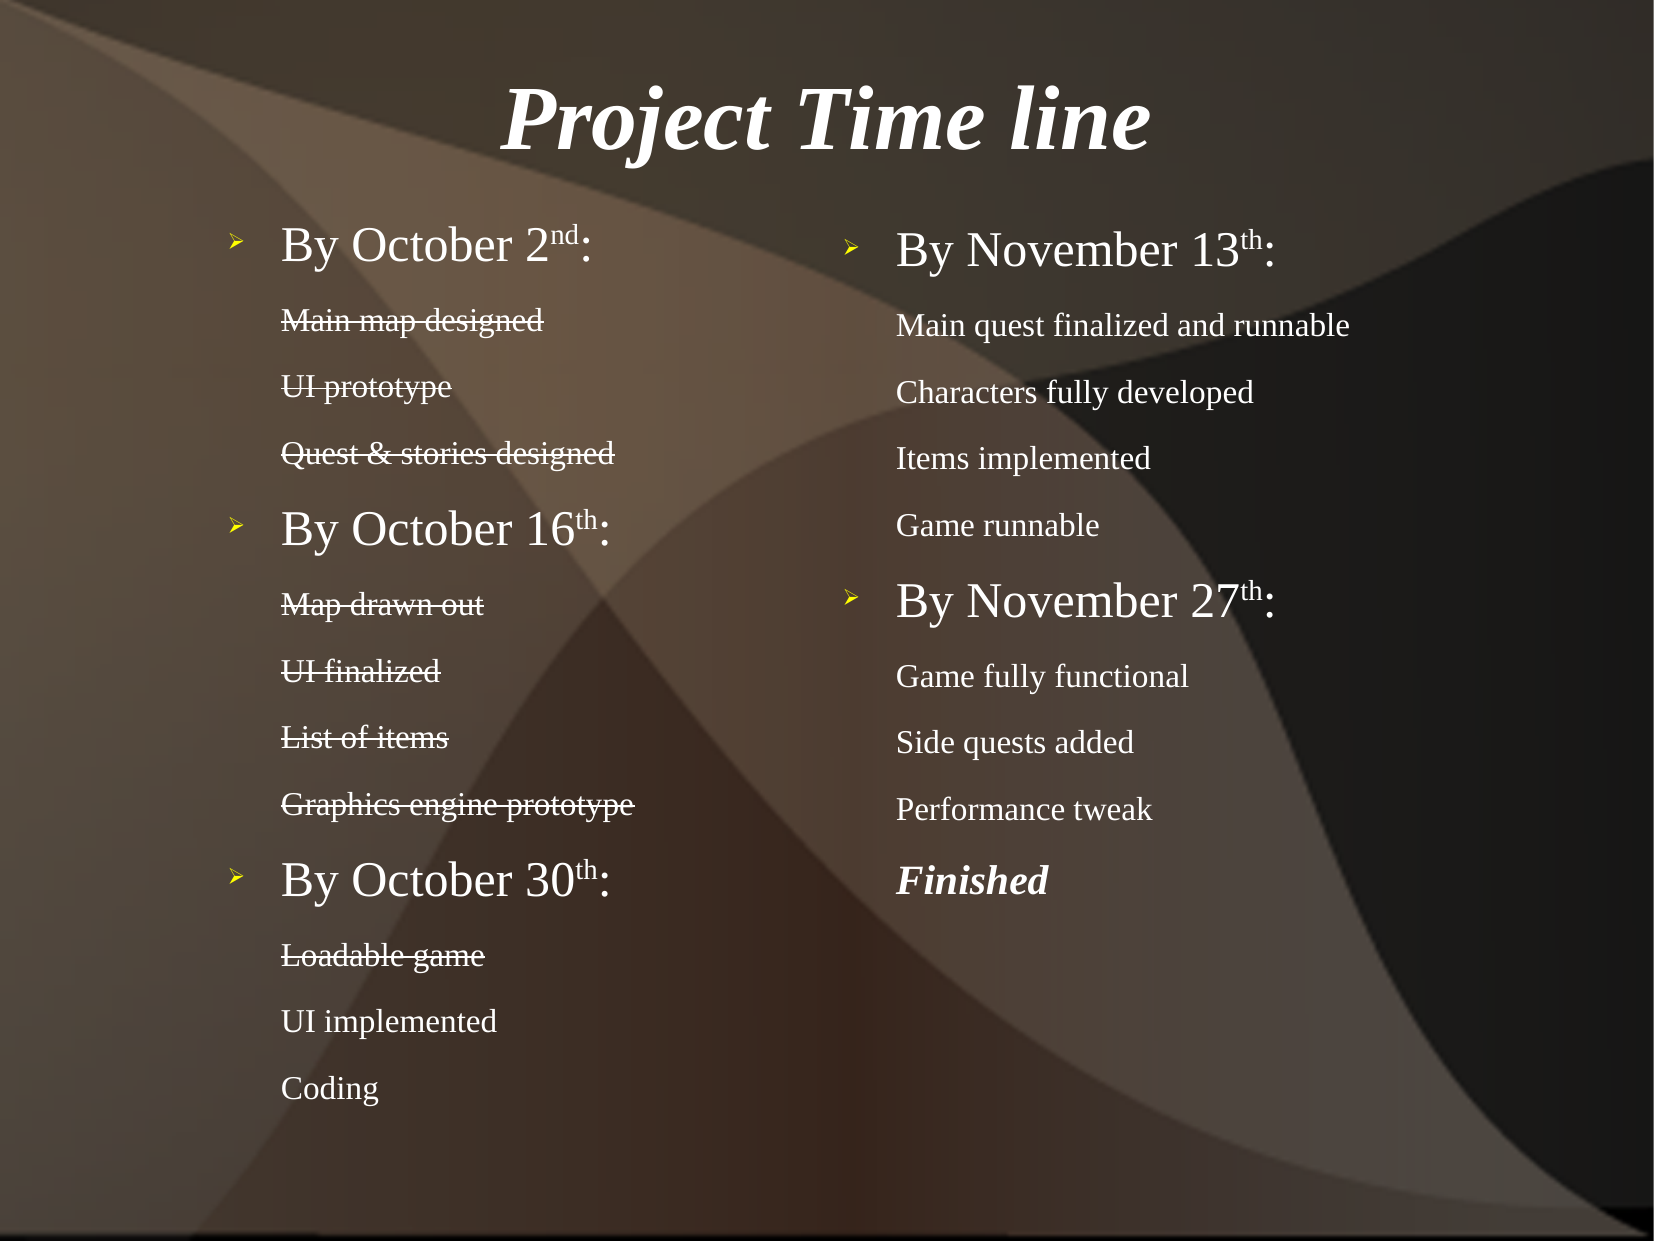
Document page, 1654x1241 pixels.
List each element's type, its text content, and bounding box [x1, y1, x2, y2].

list By October 2nd: Main map designed UI prototype Quest & stories designed By October 16th: Map drawn out UI finalized List of items Graphics engine prototype By October 30th: Loadable game UI implemented Coding [210, 216, 667, 1200]
picture [0, 0, 1654, 1241]
list By November 13th: Main quest finalized and runnable Characters fully developed Items implemented Game runnable By November 27th: Game fully functional Side quests added Performance tweak Finished [825, 222, 1552, 1041]
title Project Time line [82, 15, 1571, 223]
